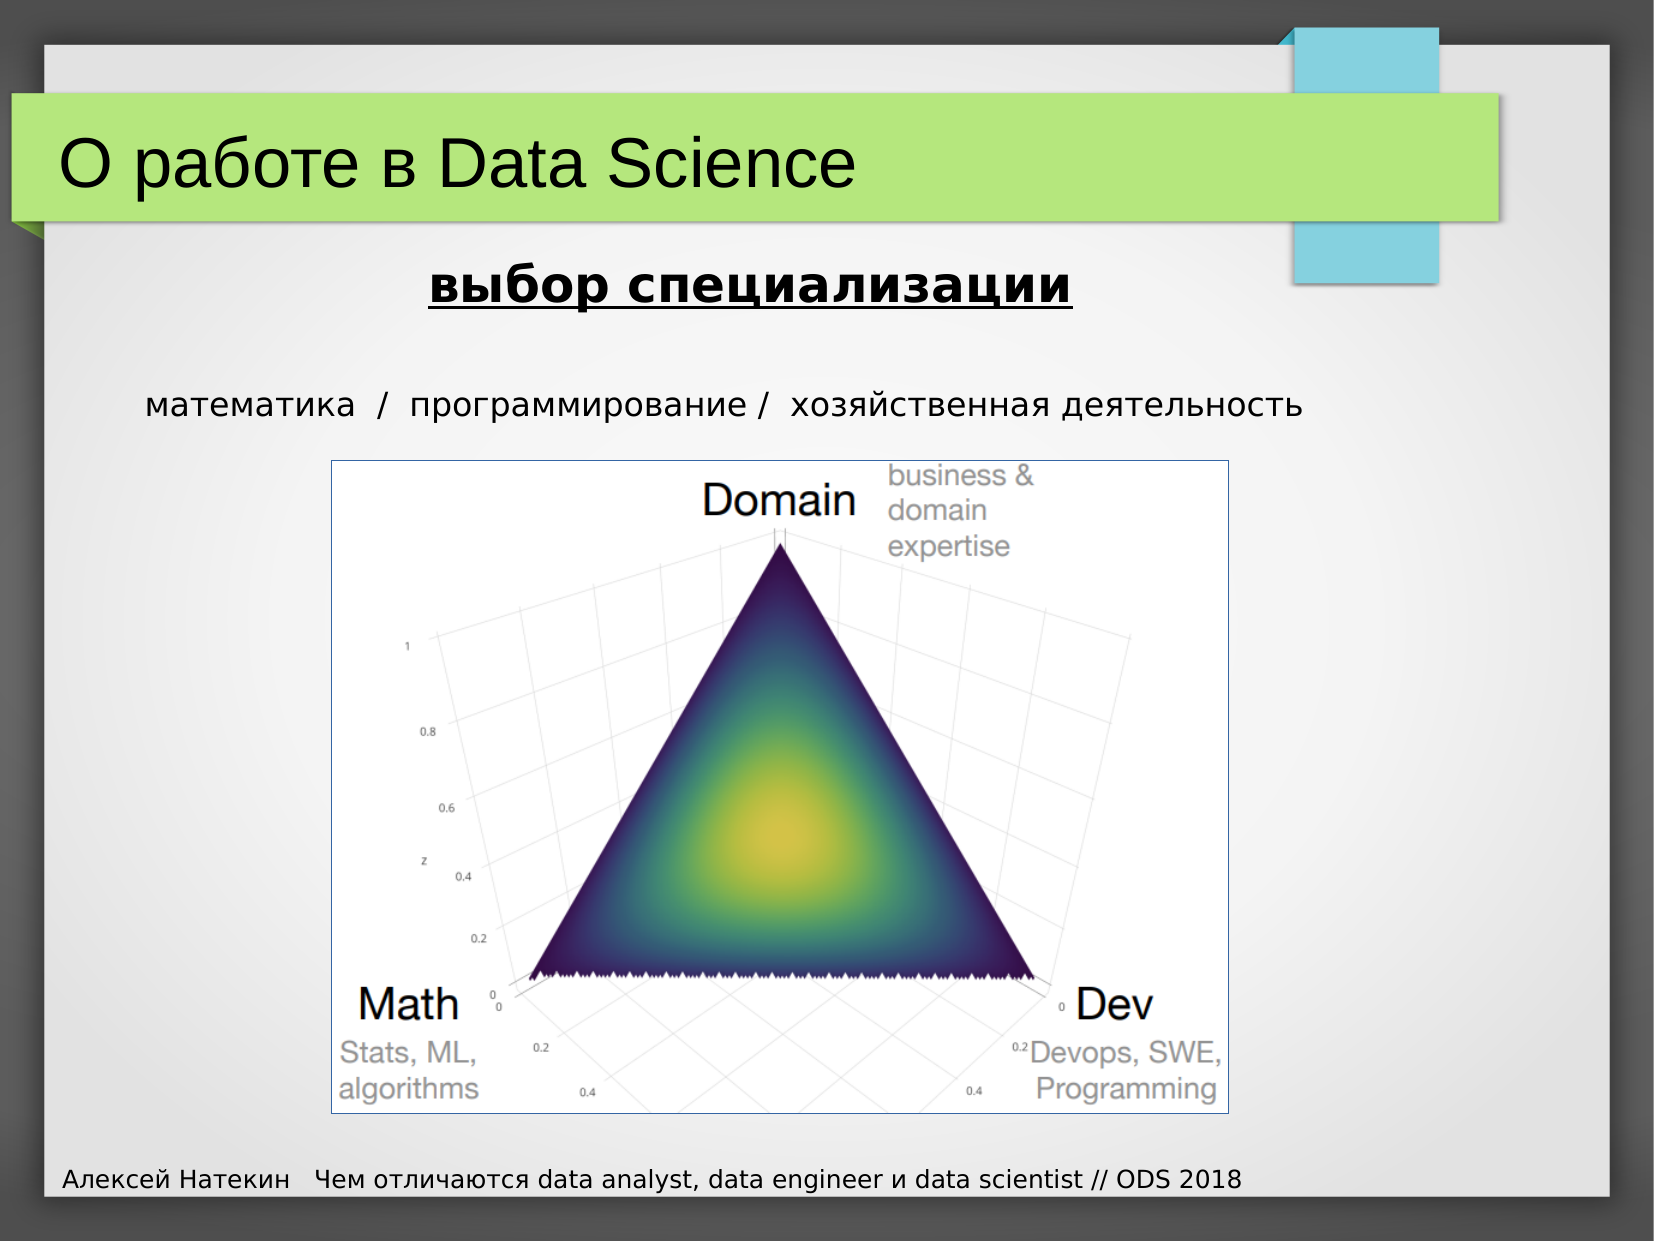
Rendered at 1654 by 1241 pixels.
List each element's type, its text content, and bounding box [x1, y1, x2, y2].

picture [0, 0, 1654, 1241]
text_box Алексей Натекин Чем отличаются data analyst, data engineer и data scientist // ODS 2018 [47, 1158, 1306, 1205]
text_box математика / программирование / хозяйственная деятельность [129, 377, 1371, 432]
title О работе в Data Science [59, 123, 1394, 203]
text_box выбор специализации [413, 248, 1123, 331]
